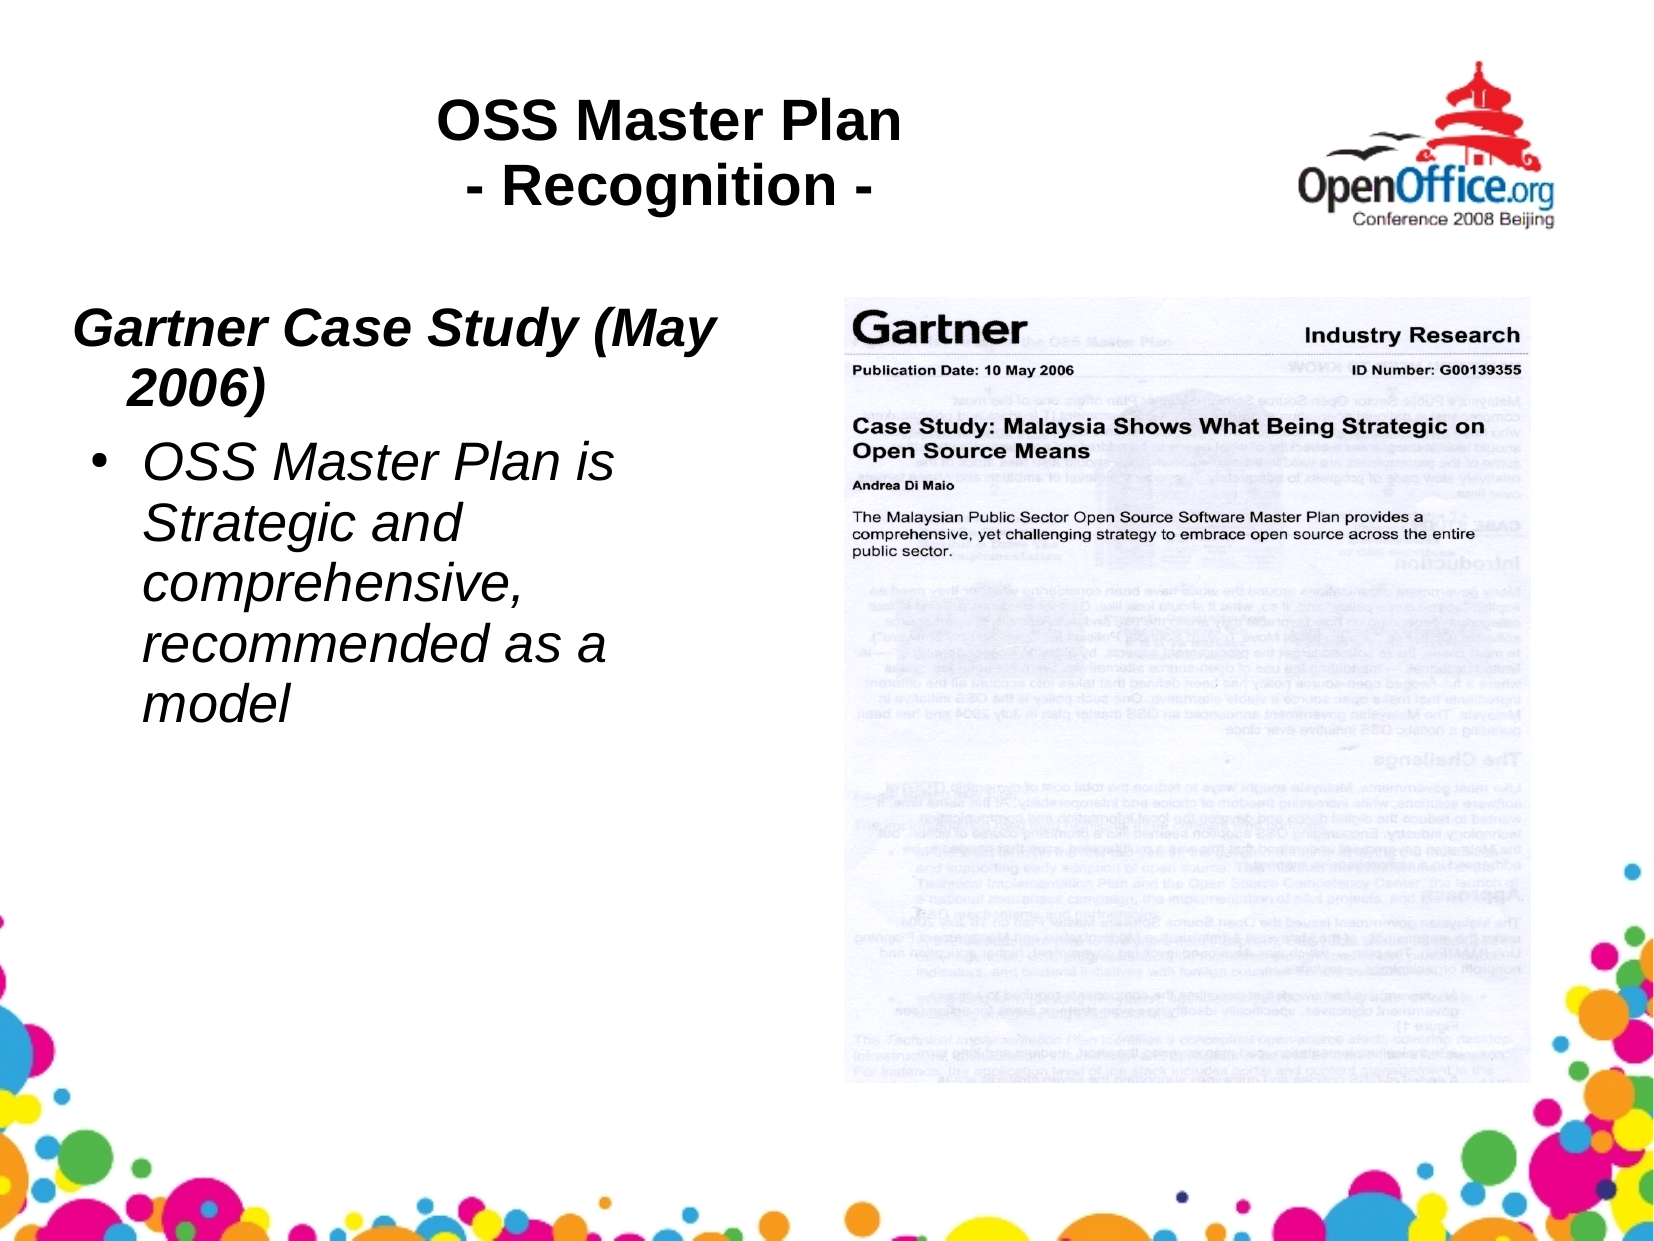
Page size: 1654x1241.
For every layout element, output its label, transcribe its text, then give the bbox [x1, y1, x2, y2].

list Gartner Case Study (May 2006) OSS Master Plan is Strategic and comprehensive, recommended as a model [57, 289, 751, 1109]
title OSS Master Plan - Recognition - [82, 49, 1258, 257]
picture [0, 297, 1654, 1241]
picture [1285, 51, 1569, 250]
